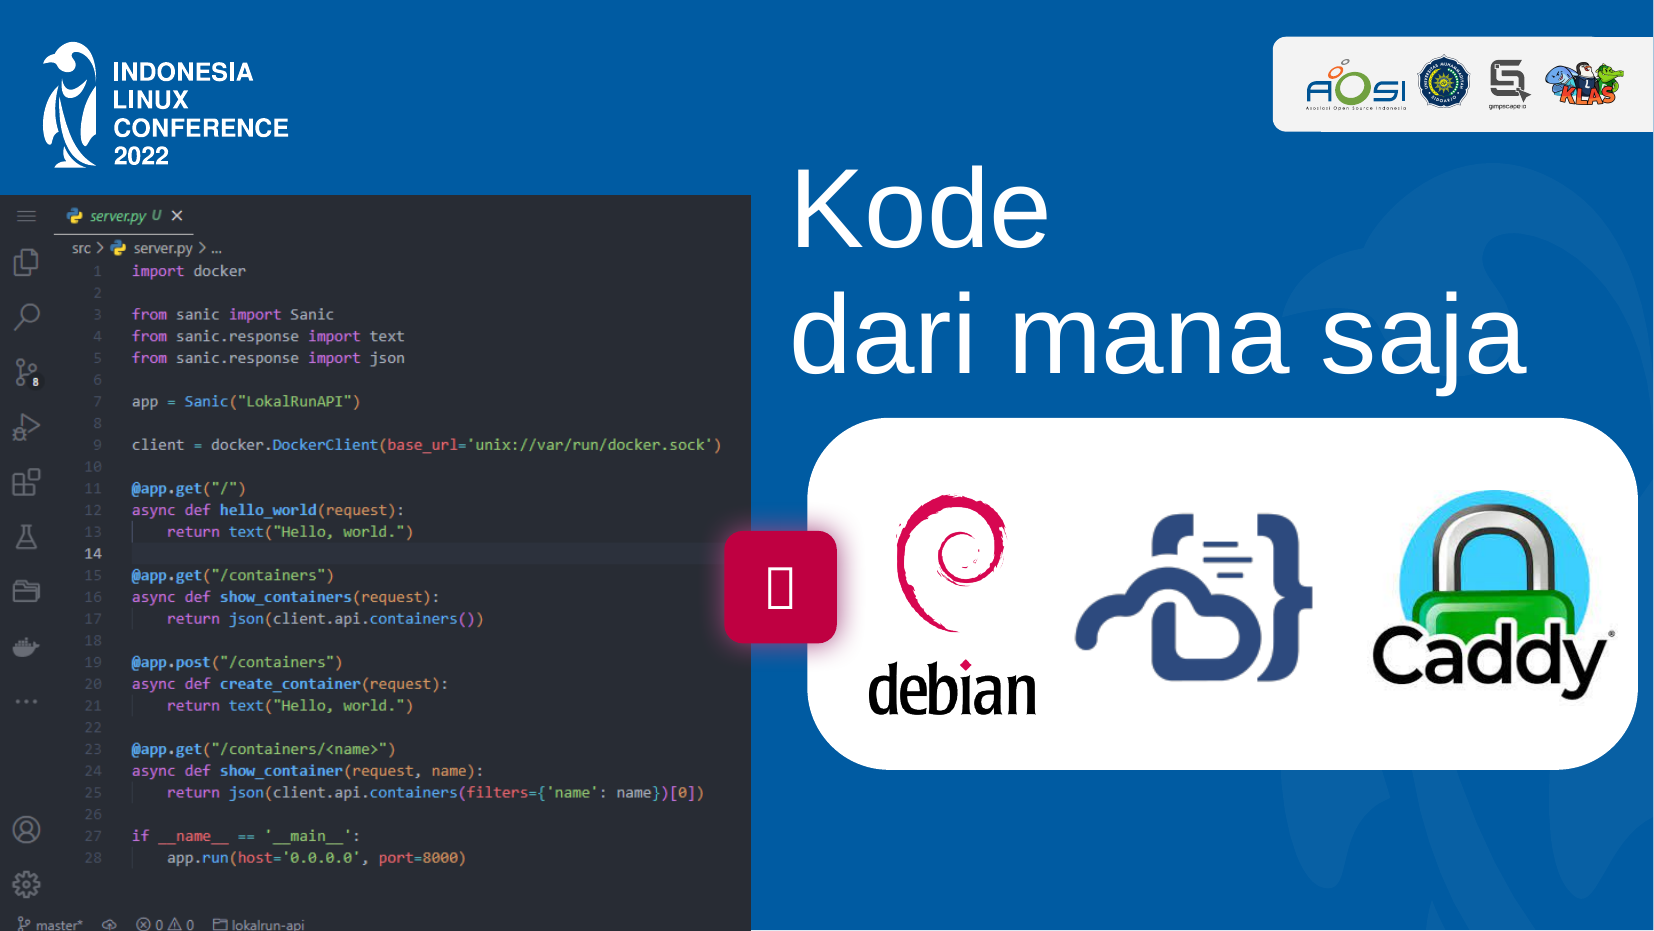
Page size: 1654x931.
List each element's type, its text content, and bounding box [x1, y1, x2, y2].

title Kode dari mana saja [789, 146, 1540, 409]
picture [868, 492, 1037, 715]
text_box  [724, 530, 837, 644]
picture [1417, 54, 1471, 108]
picture [1367, 490, 1621, 706]
picture [1545, 62, 1624, 105]
picture [1056, 461, 1346, 751]
picture [0, 195, 751, 931]
text_box [807, 417, 1638, 770]
